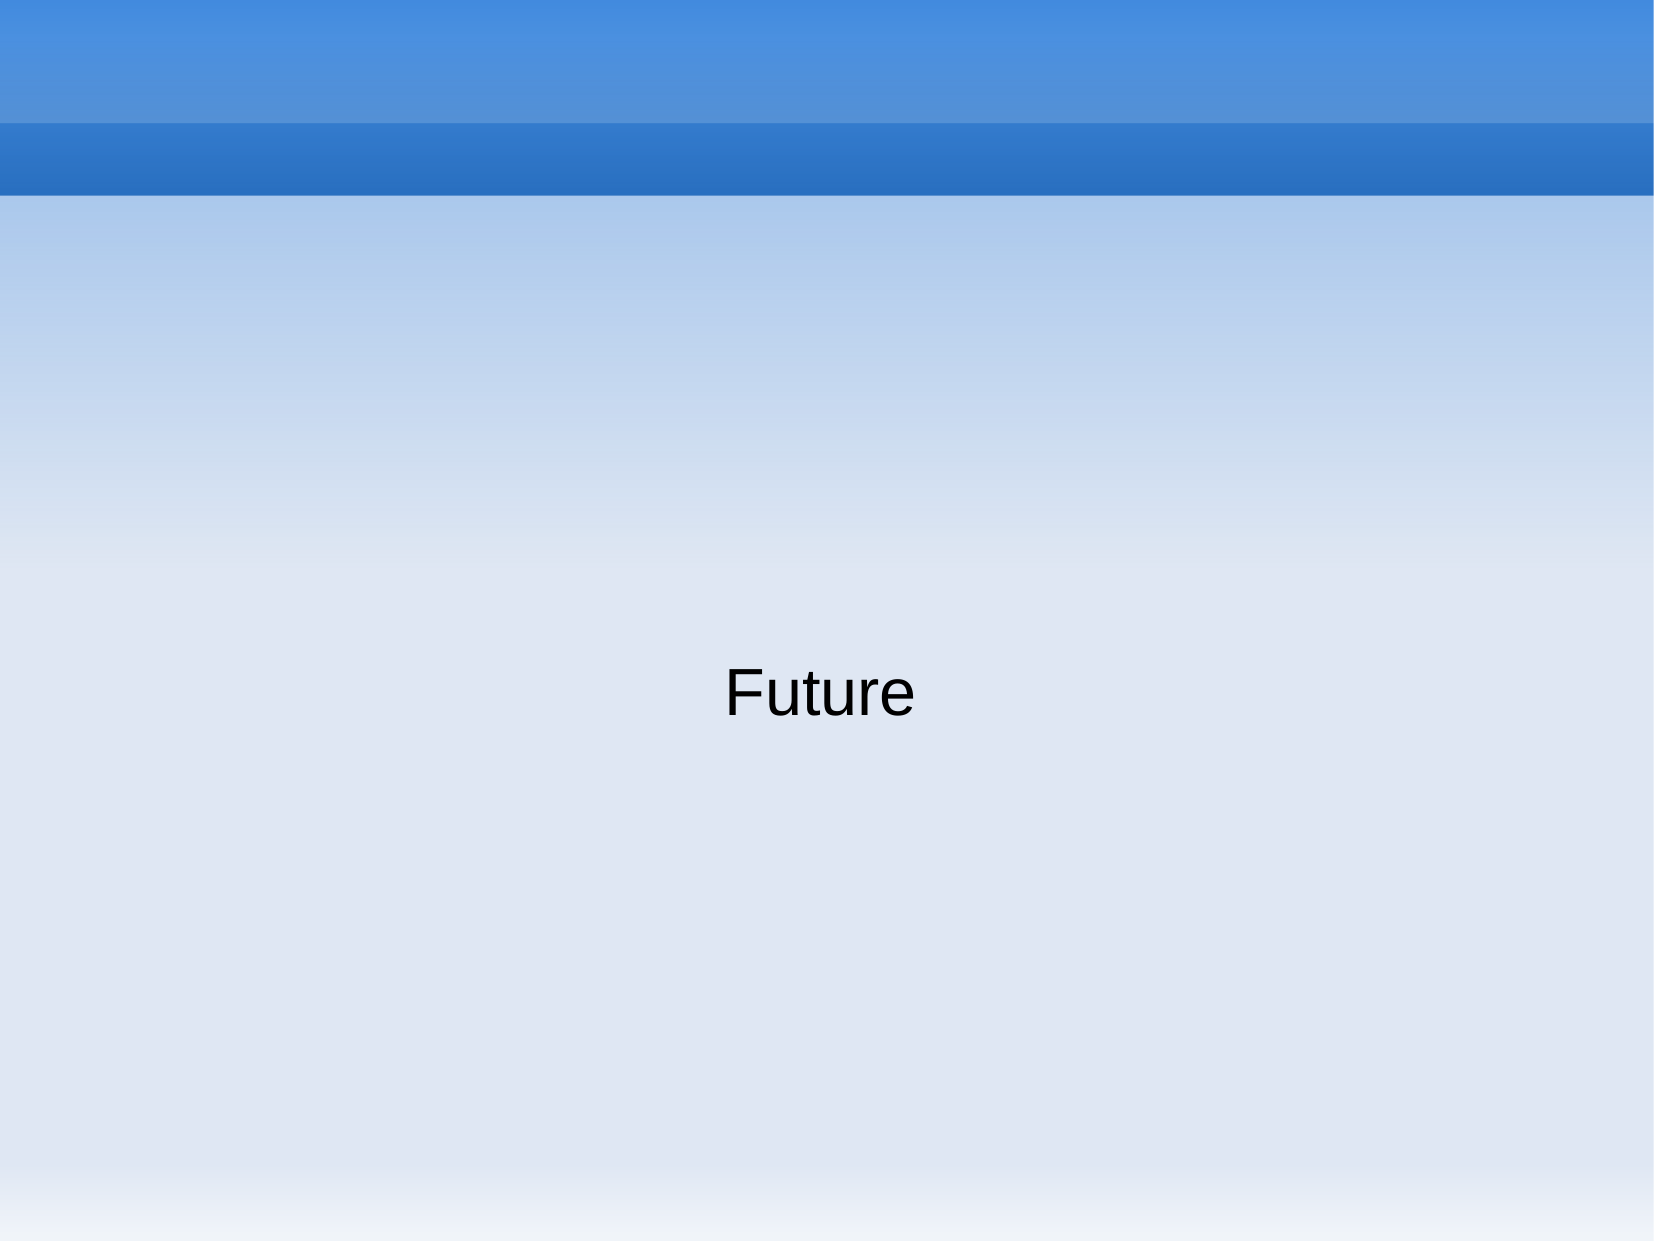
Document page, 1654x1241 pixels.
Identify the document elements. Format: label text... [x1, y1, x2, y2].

subtitle Future [76, 212, 1565, 1173]
picture [0, 0, 1654, 1241]
